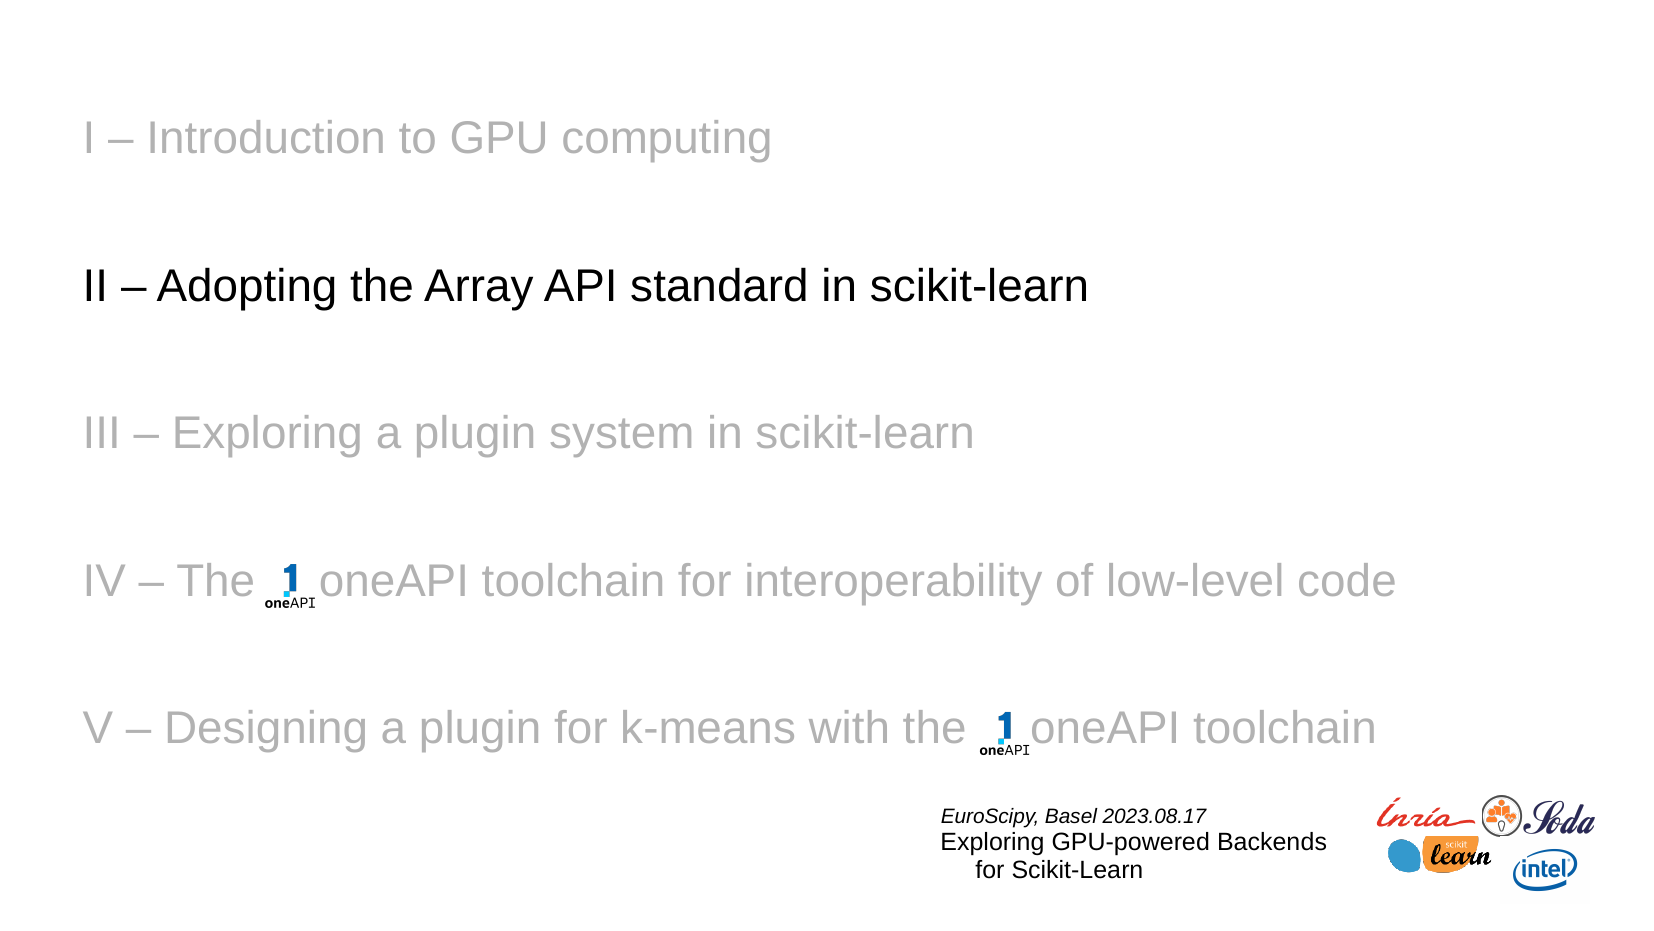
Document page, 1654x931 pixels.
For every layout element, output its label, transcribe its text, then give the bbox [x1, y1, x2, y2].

picture [241, 558, 339, 614]
picture [956, 706, 1053, 713]
text_box EuroScipy, Basel 2023.08.17 Exploring GPU-powered Backends for Scikit-Learn [862, 713, 1654, 931]
list I – Introduction to GPU computing II – Adopting the Array API standard in scikit-learn III – Exploring a plugin system in scikit-learn IV – The oneAPI toolchain for interoperability of low-level code V – Designing a plugin for k-means with the oneAPI toolchain [82, 112, 1571, 758]
